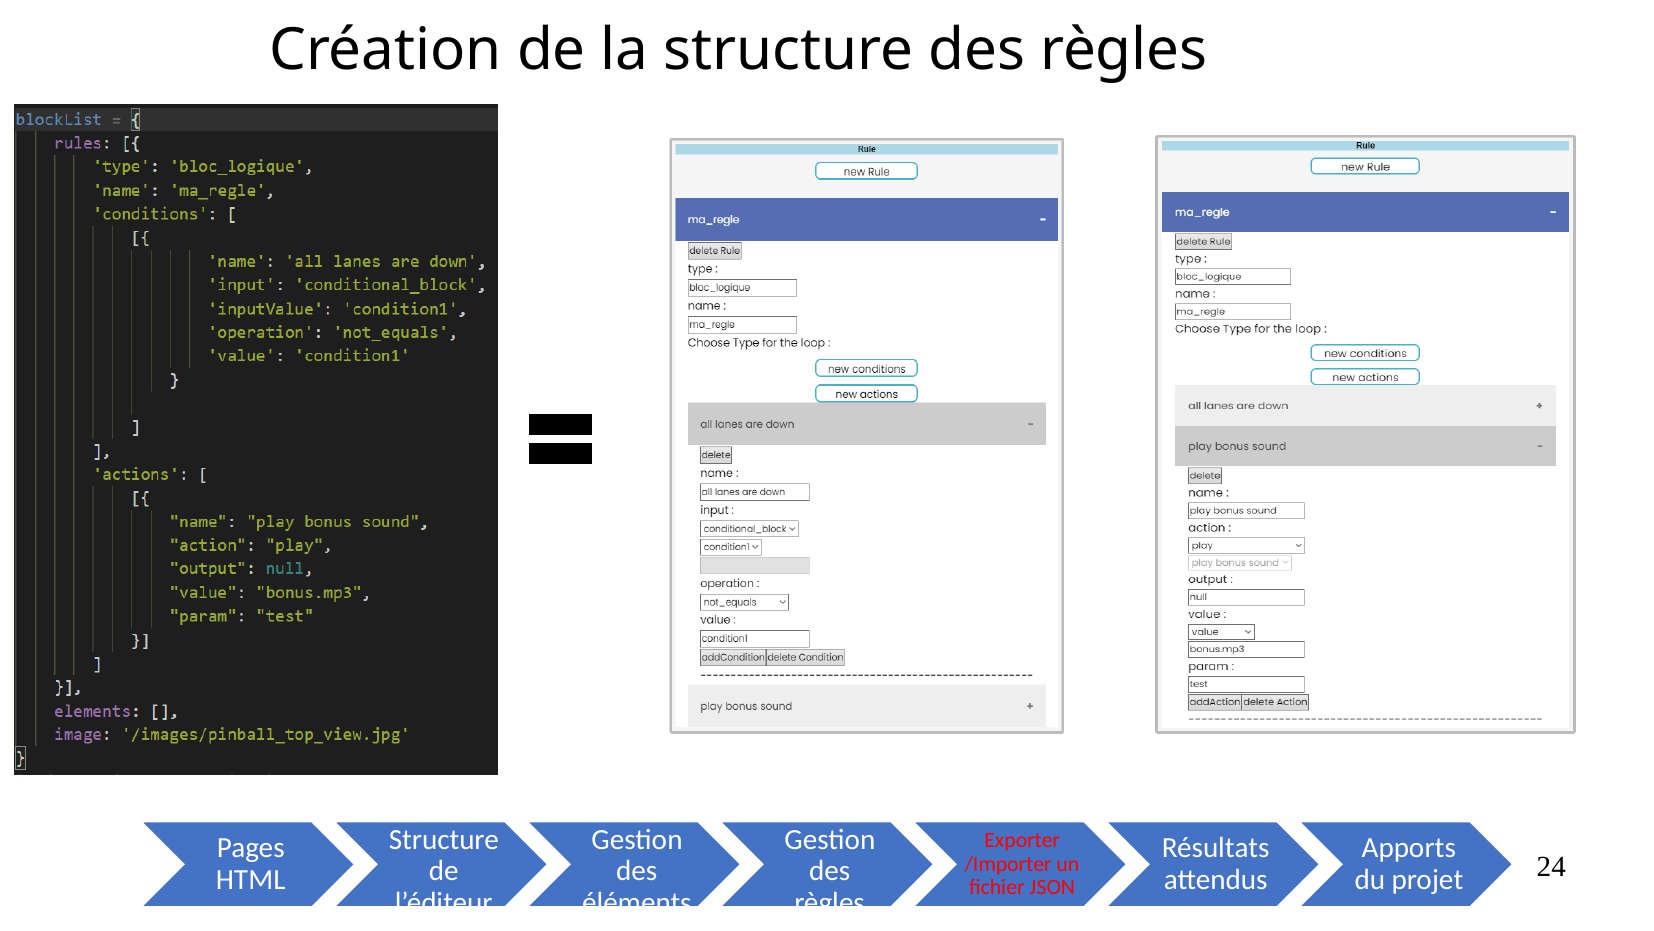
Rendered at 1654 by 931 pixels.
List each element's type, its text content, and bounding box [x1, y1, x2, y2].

text_box Exporter /Importer un fichier JSON [912, 821, 1128, 908]
text_box Structure de l’éditeur [333, 821, 549, 908]
text_box Création de la structure des règles [256, 0, 1397, 115]
text_box Gestion des éléments [526, 821, 742, 908]
text_box [529, 414, 592, 435]
text_box [529, 443, 592, 464]
picture [667, 133, 1066, 737]
picture [1152, 133, 1577, 737]
text_box Pages HTML [140, 821, 355, 908]
picture [14, 104, 498, 776]
text_box [1536, 847, 1571, 912]
text_box Résultats attendus [1105, 821, 1321, 908]
text_box Apports du projet [1298, 821, 1514, 908]
text_box Gestion des règles [719, 821, 935, 908]
